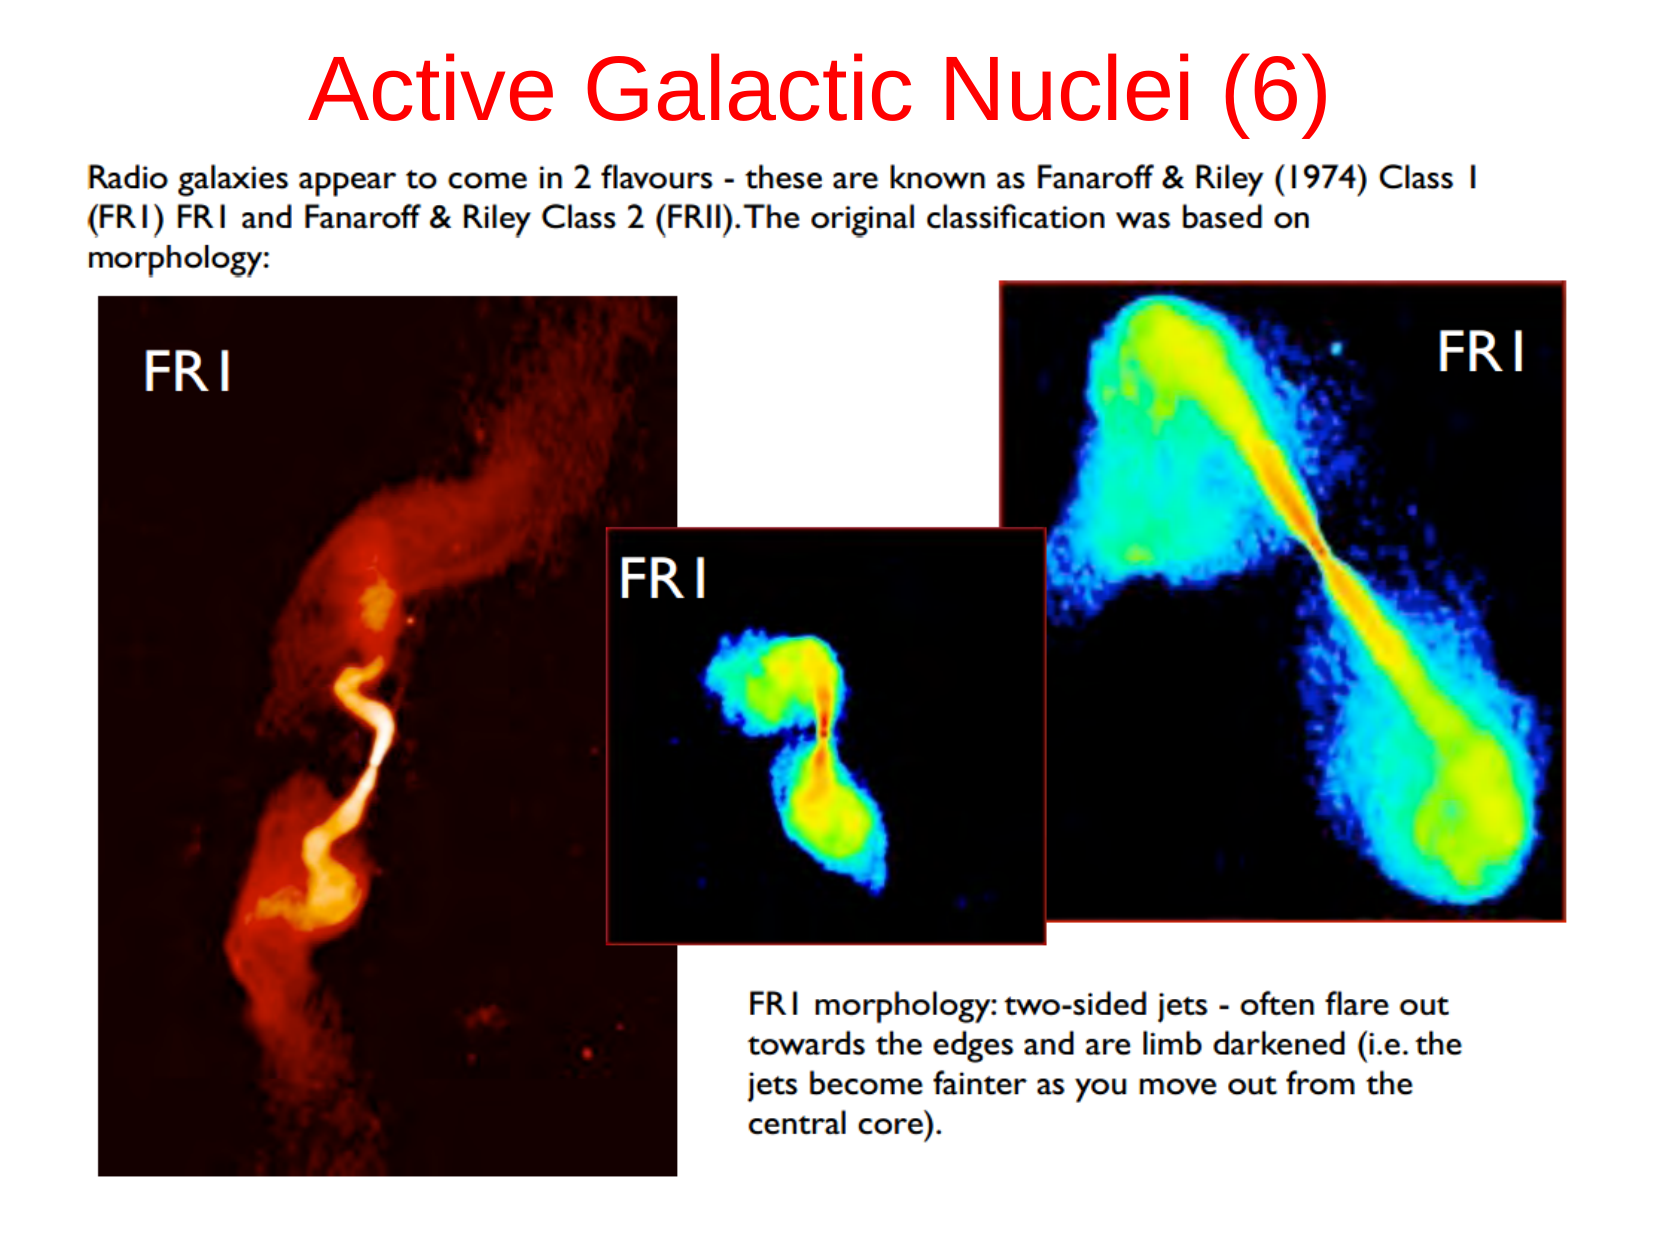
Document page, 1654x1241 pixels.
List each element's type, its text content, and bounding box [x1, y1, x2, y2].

title Active Galactic Nuclei (6) [106, 11, 1536, 153]
picture [70, 153, 1571, 1205]
